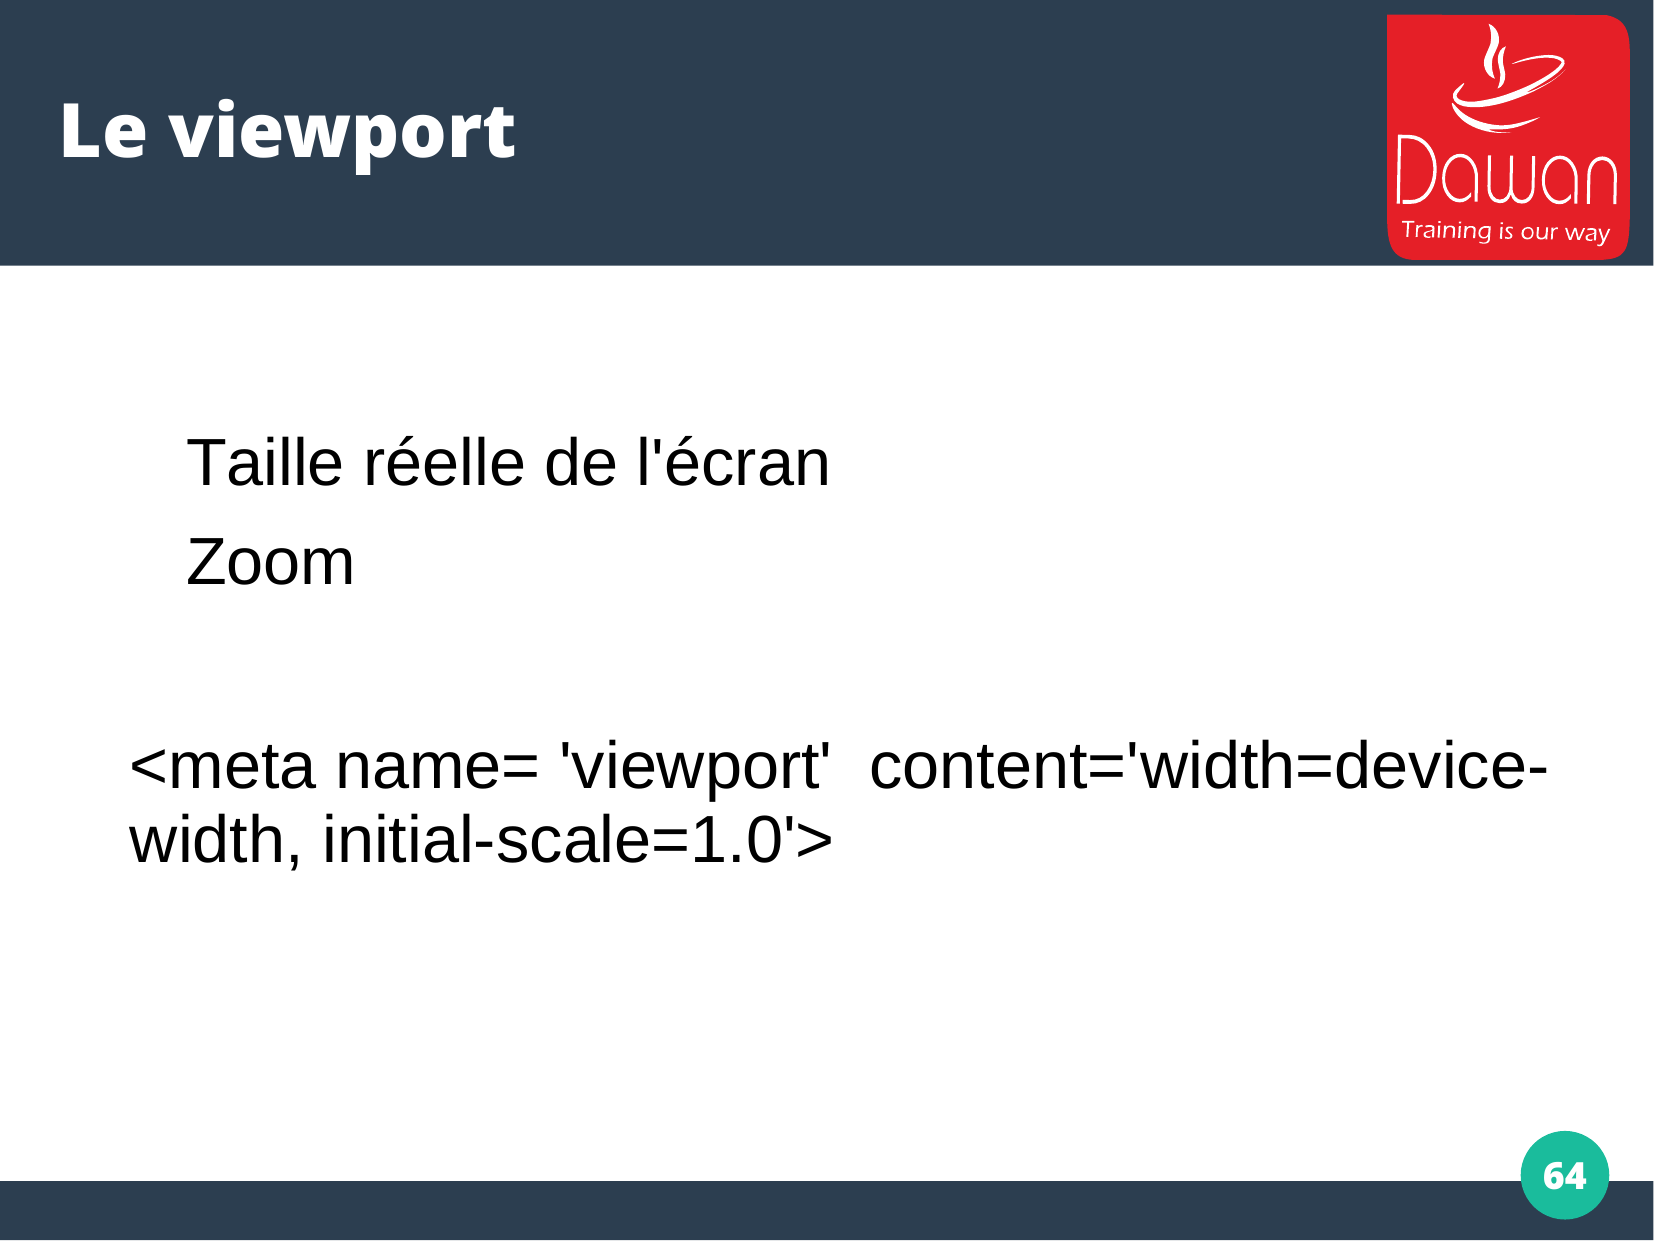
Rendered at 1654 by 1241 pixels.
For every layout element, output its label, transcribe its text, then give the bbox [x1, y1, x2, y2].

list Taille réelle de l'écran Zoom <meta name= 'viewport' content='width=device-width, initial-scale=1.0'> [59, 324, 1595, 1152]
title Le viewport [59, 49, 1387, 207]
picture [1387, 14, 1630, 260]
